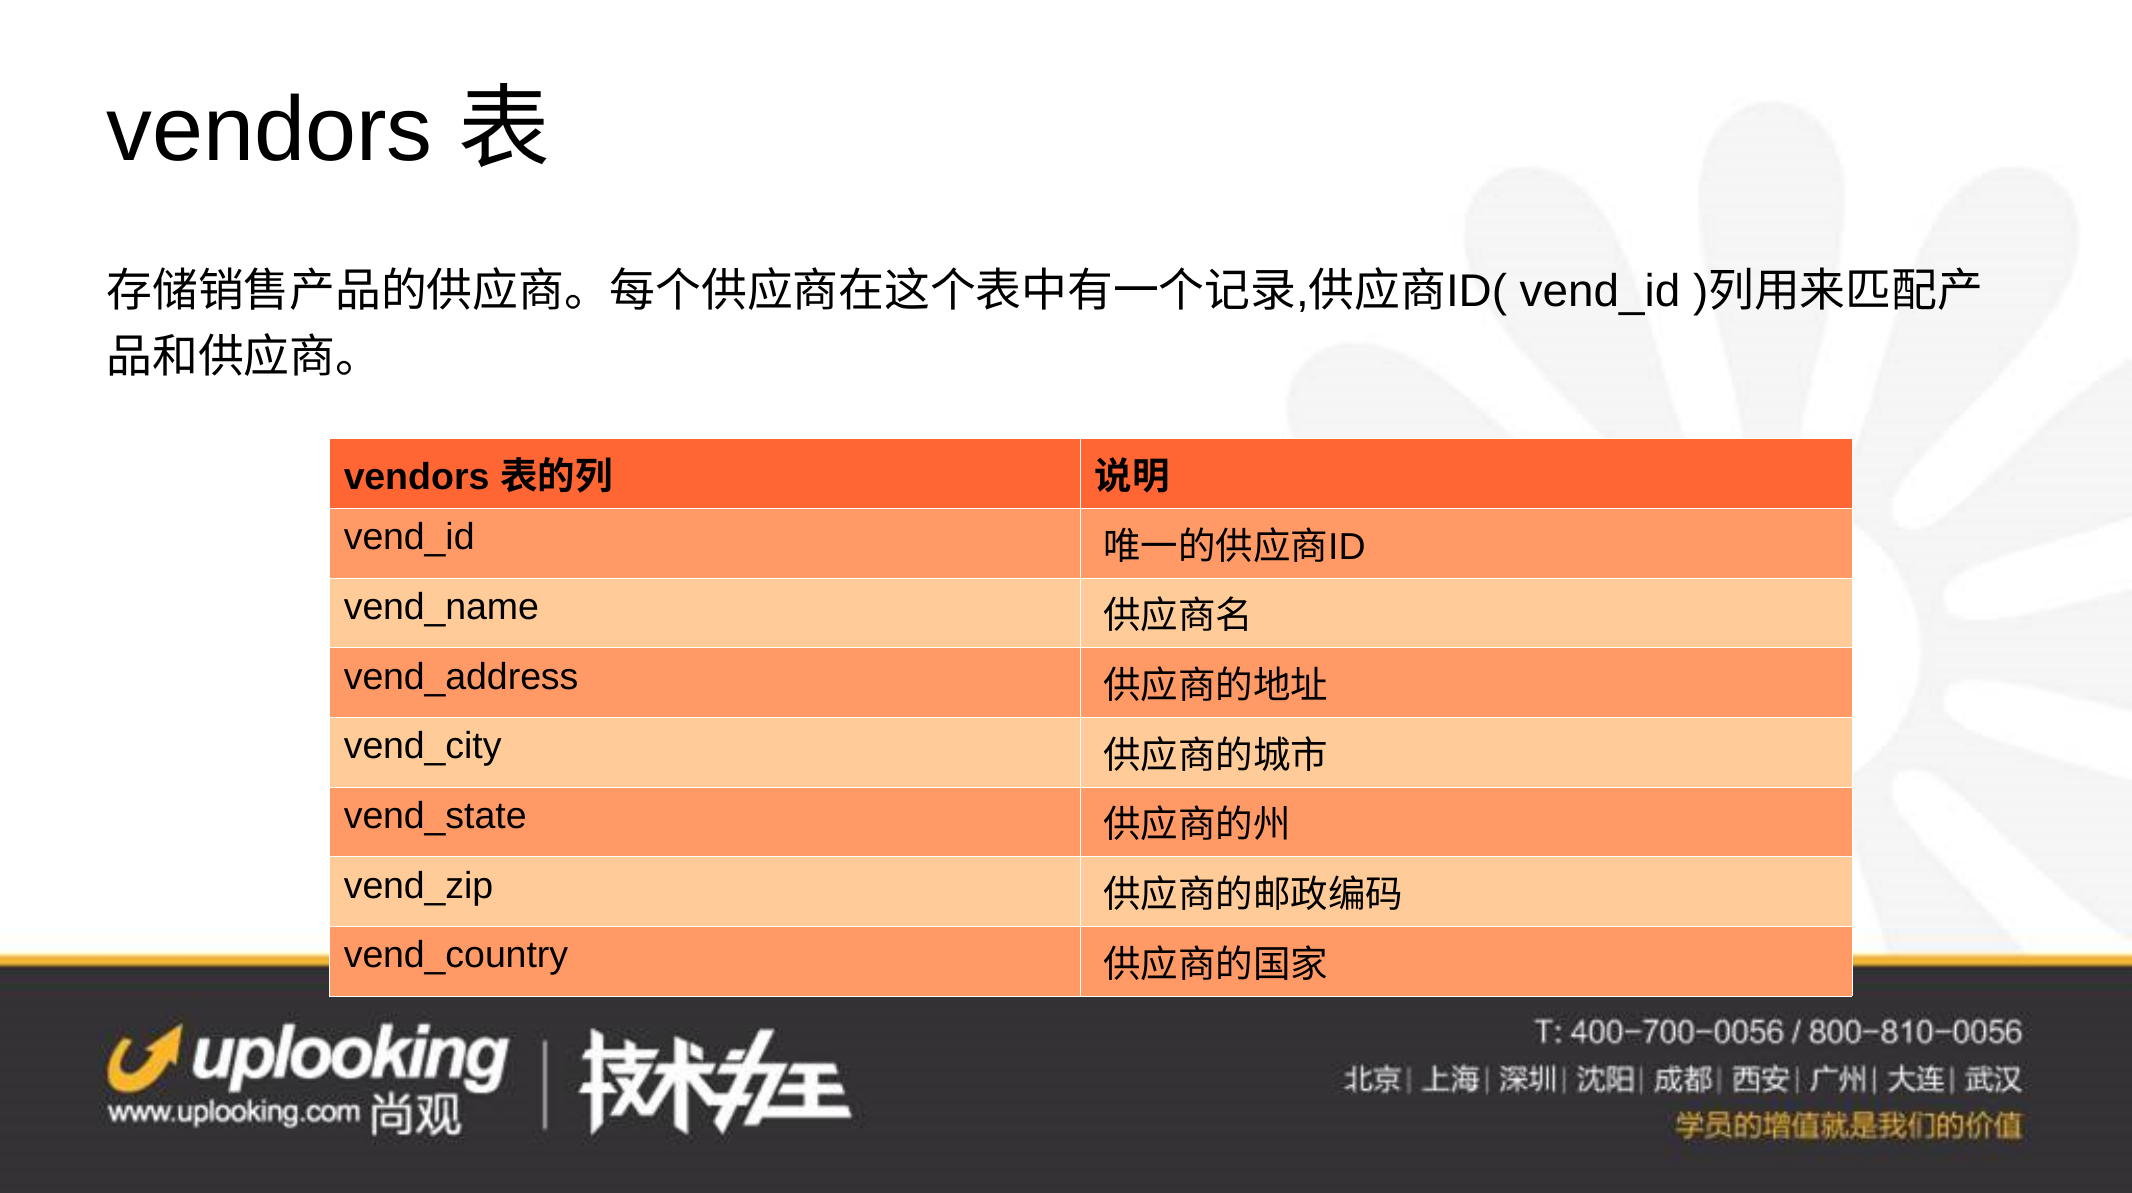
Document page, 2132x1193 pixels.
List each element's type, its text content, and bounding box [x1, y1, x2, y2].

table_cell vend_name [330, 579, 1080, 647]
table_cell 供应商的国家 [1081, 927, 1852, 996]
table_cell vend_id [330, 509, 1080, 578]
table_cell vend_address [330, 648, 1080, 717]
table_cell 供应商的城市 [1081, 718, 1852, 787]
table_cell vend_state [330, 788, 1080, 856]
table_cell vend_country [330, 927, 1080, 996]
picture [0, 0, 2132, 1193]
table_cell vend_city [330, 718, 1080, 787]
table_header 说明 [1081, 439, 1852, 508]
table_cell 供应商名 [1081, 579, 1852, 647]
table_cell 供应商的地址 [1081, 648, 1852, 717]
table_cell 供应商的州 [1081, 788, 1852, 856]
table_cell 供应商的邮政编码 [1081, 857, 1852, 926]
table_cell 唯一的供应商ID [1081, 509, 1852, 578]
table_header vendors 表的列 [330, 439, 1080, 508]
title vendors 表 存储销售产品的供应商。每个供应商在这个表中有一个记录,供应商ID( vend_id )列用来匹配产品和供应商。 [106, 71, 2026, 370]
table_cell vend_zip [330, 857, 1080, 926]
